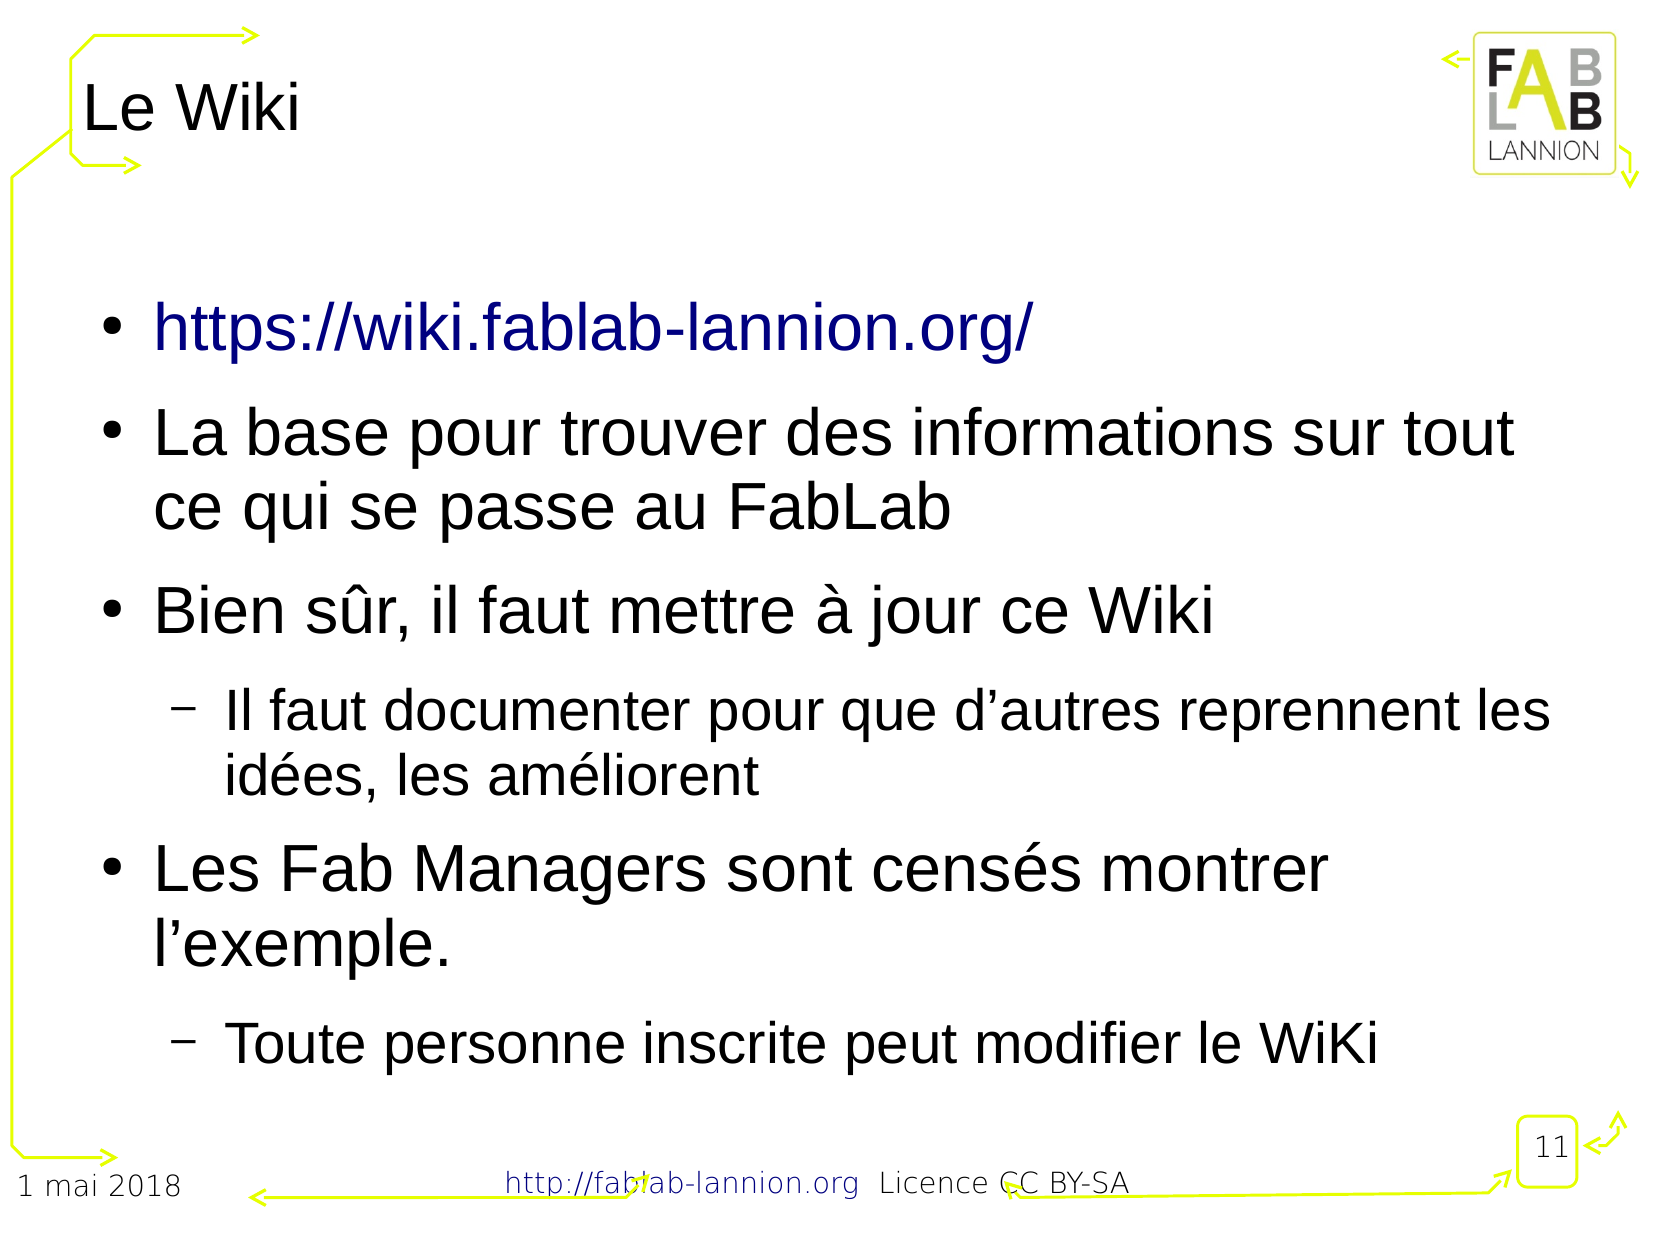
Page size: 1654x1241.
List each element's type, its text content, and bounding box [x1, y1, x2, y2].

list https://wiki.fablab-lannion.org/ La base pour trouver des informations sur tout ce qui se passe au FabLab Bien sûr, il faut mettre à jour ce Wiki Il faut documenter pour que d’autres reprennent les idées, les améliorent Les Fab Managers sont censés montrer l’exemple. Toute personne inscrite peut modifier le WiKi [82, 290, 1571, 1099]
picture [1470, 29, 1619, 178]
title Le Wiki [82, 49, 1441, 166]
